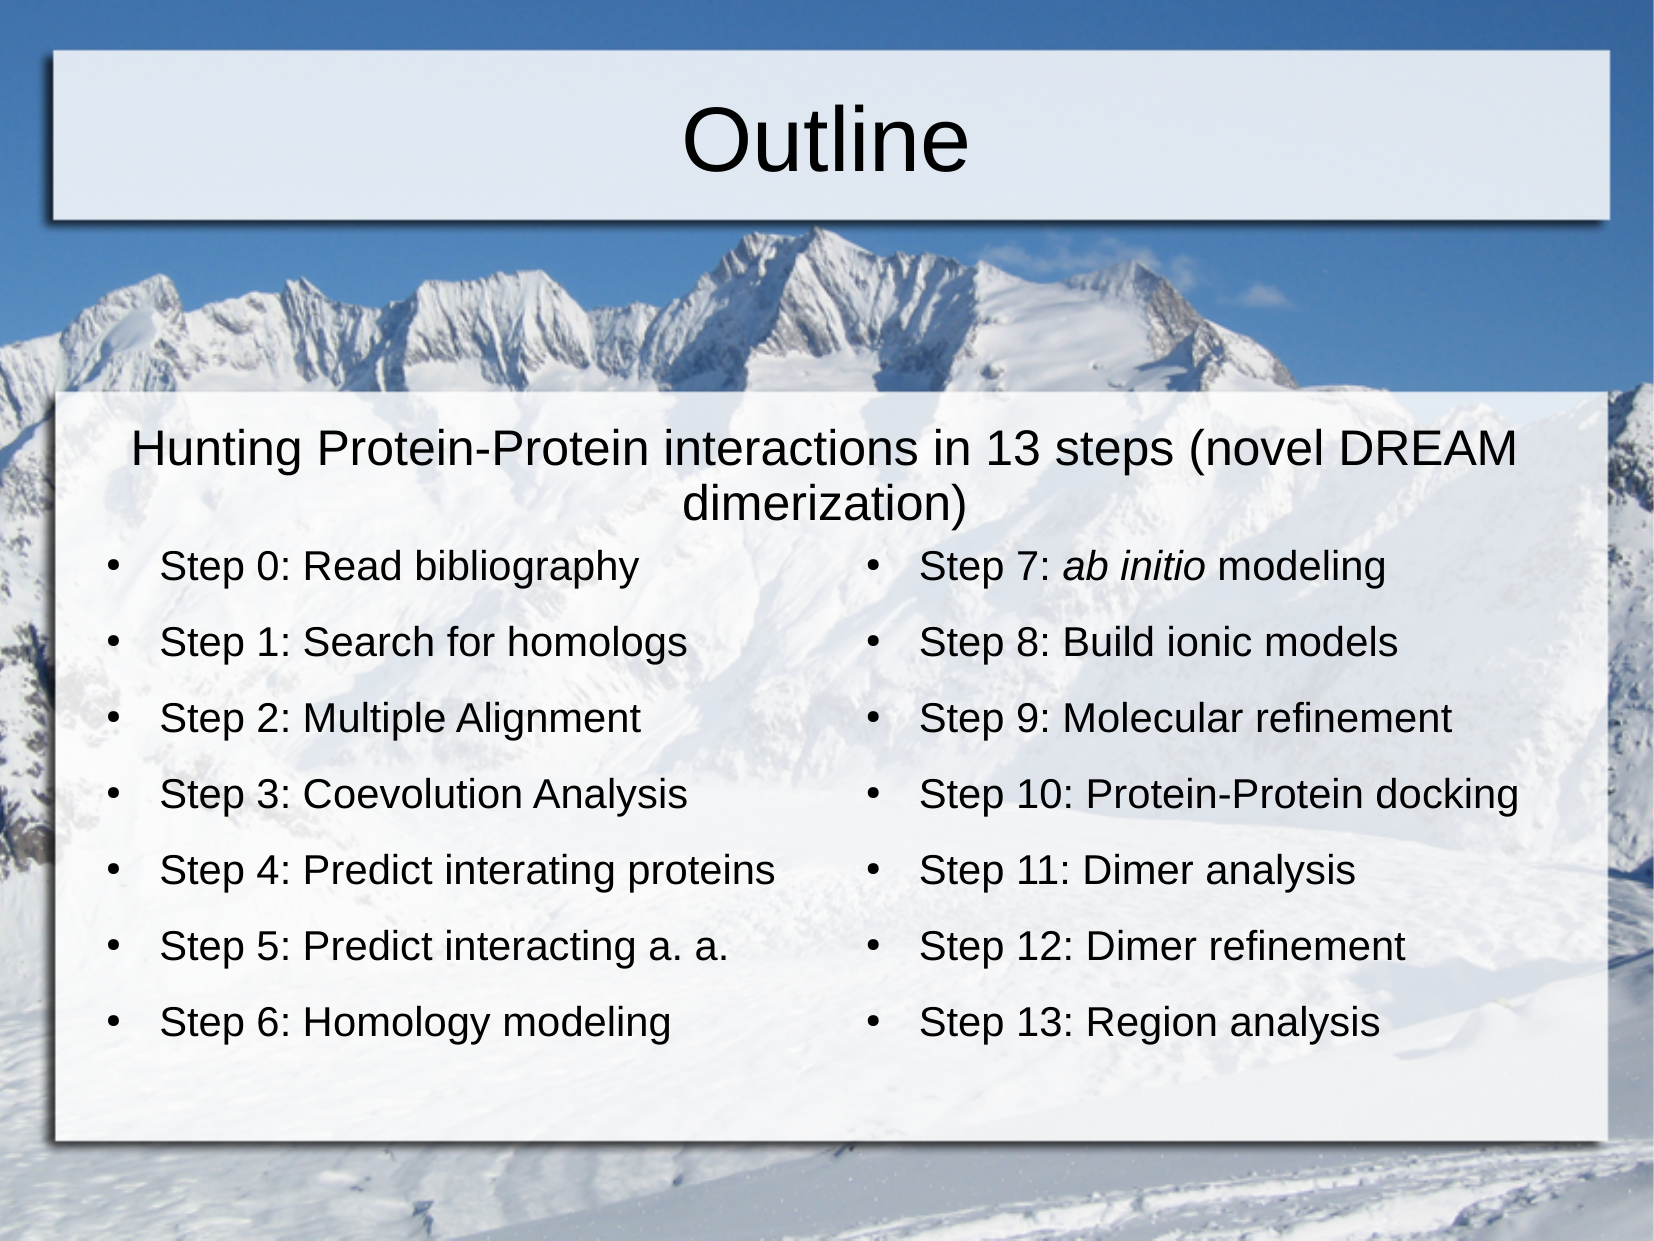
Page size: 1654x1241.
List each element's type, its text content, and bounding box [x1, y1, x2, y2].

picture [0, 0, 1654, 1241]
text_box Hunting Protein-Protein interactions in 13 steps (novel DREAM dimerization) [112, 412, 1538, 539]
list Step 0: Read bibliography Step 1: Search for homologs Step 2: Multiple Alignment Step 3: Coevolution Analysis Step 4: Predict interating proteins Step 5: Predict interacting a. a. Step 6: Homology modeling [88, 542, 812, 1143]
title Outline [59, 61, 1595, 219]
list Step 7: ab initio modeling Step 8: Build ionic models Step 9: Molecular refinement Step 10: Protein-Protein docking Step 11: Dimer analysis Step 12: Dimer refinement Step 13: Region analysis [848, 542, 1572, 1143]
